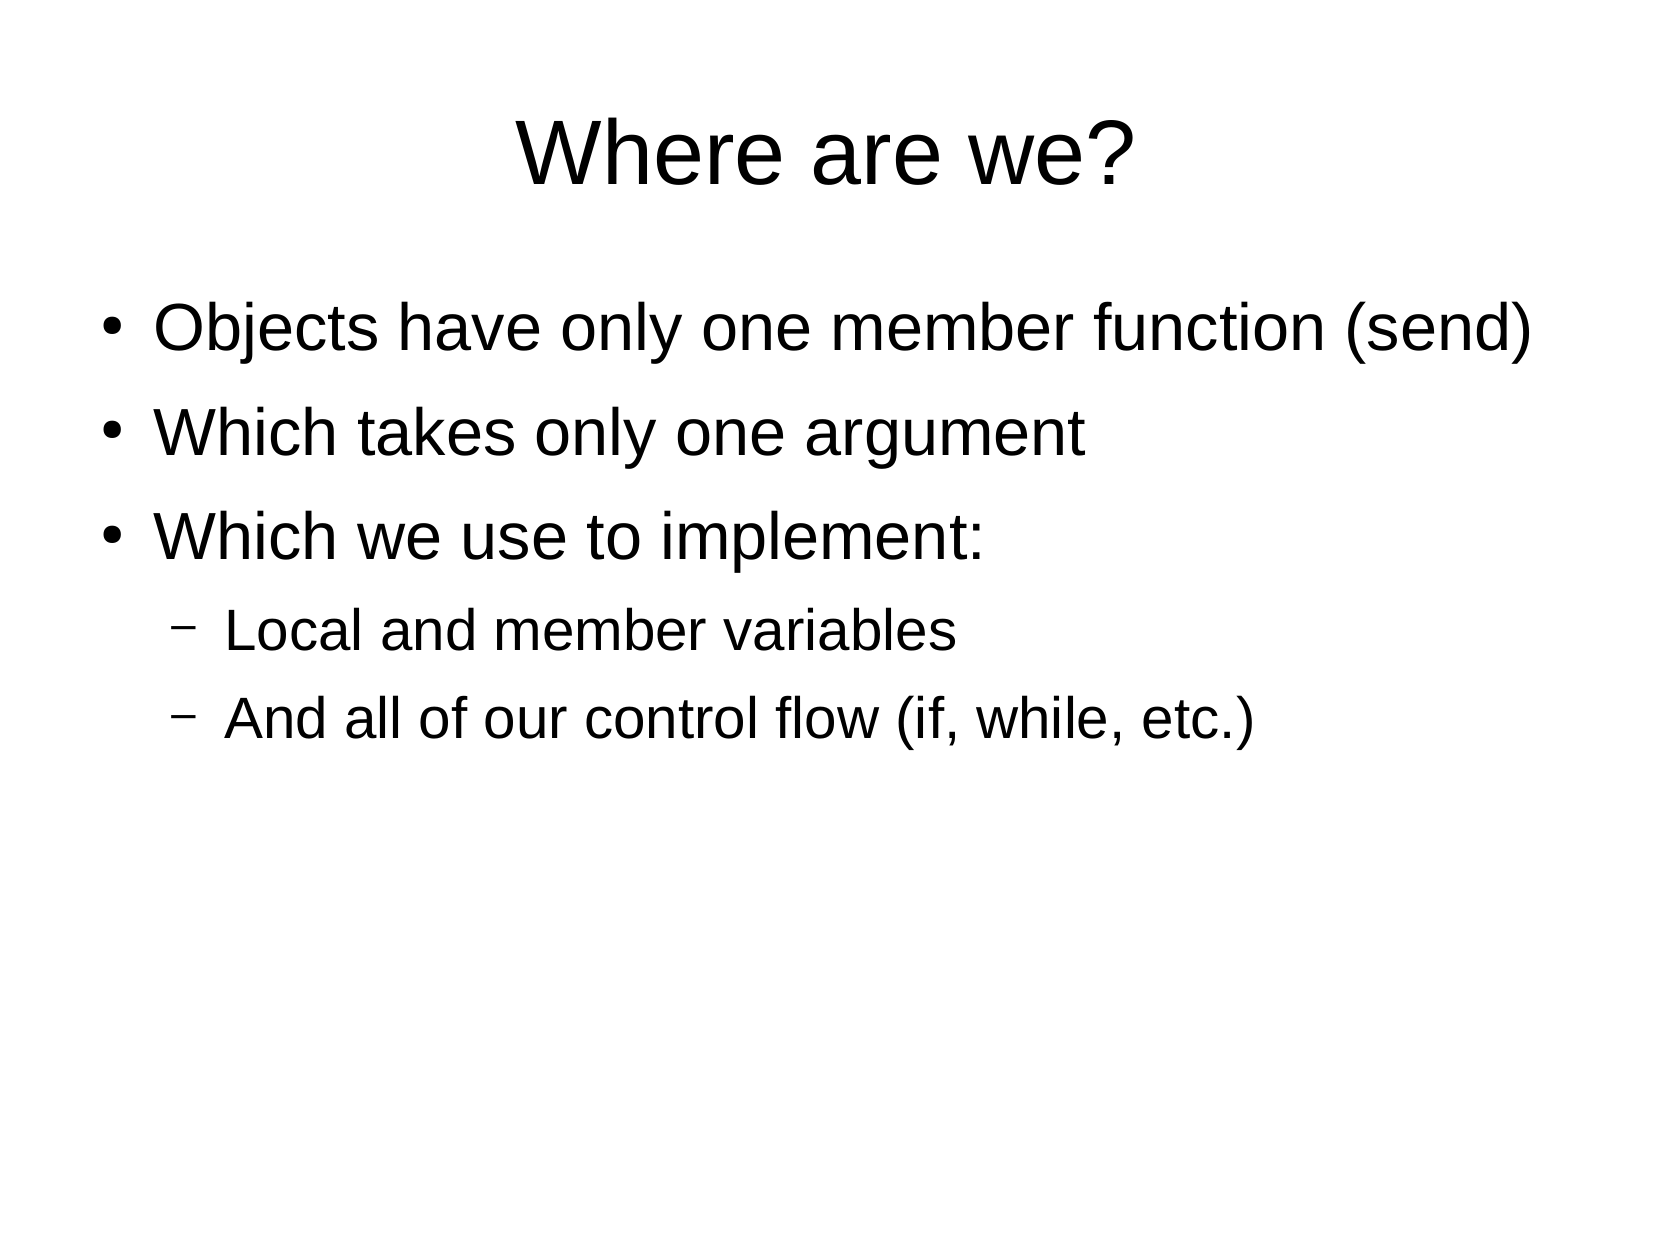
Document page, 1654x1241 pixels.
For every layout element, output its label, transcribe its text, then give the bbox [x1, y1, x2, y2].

title Where are we? [82, 49, 1571, 257]
list Objects have only one member function (send) Which takes only one argument Which we use to implement: Local and member variables And all of our control flow (if, while, etc.) [82, 290, 1571, 1010]
